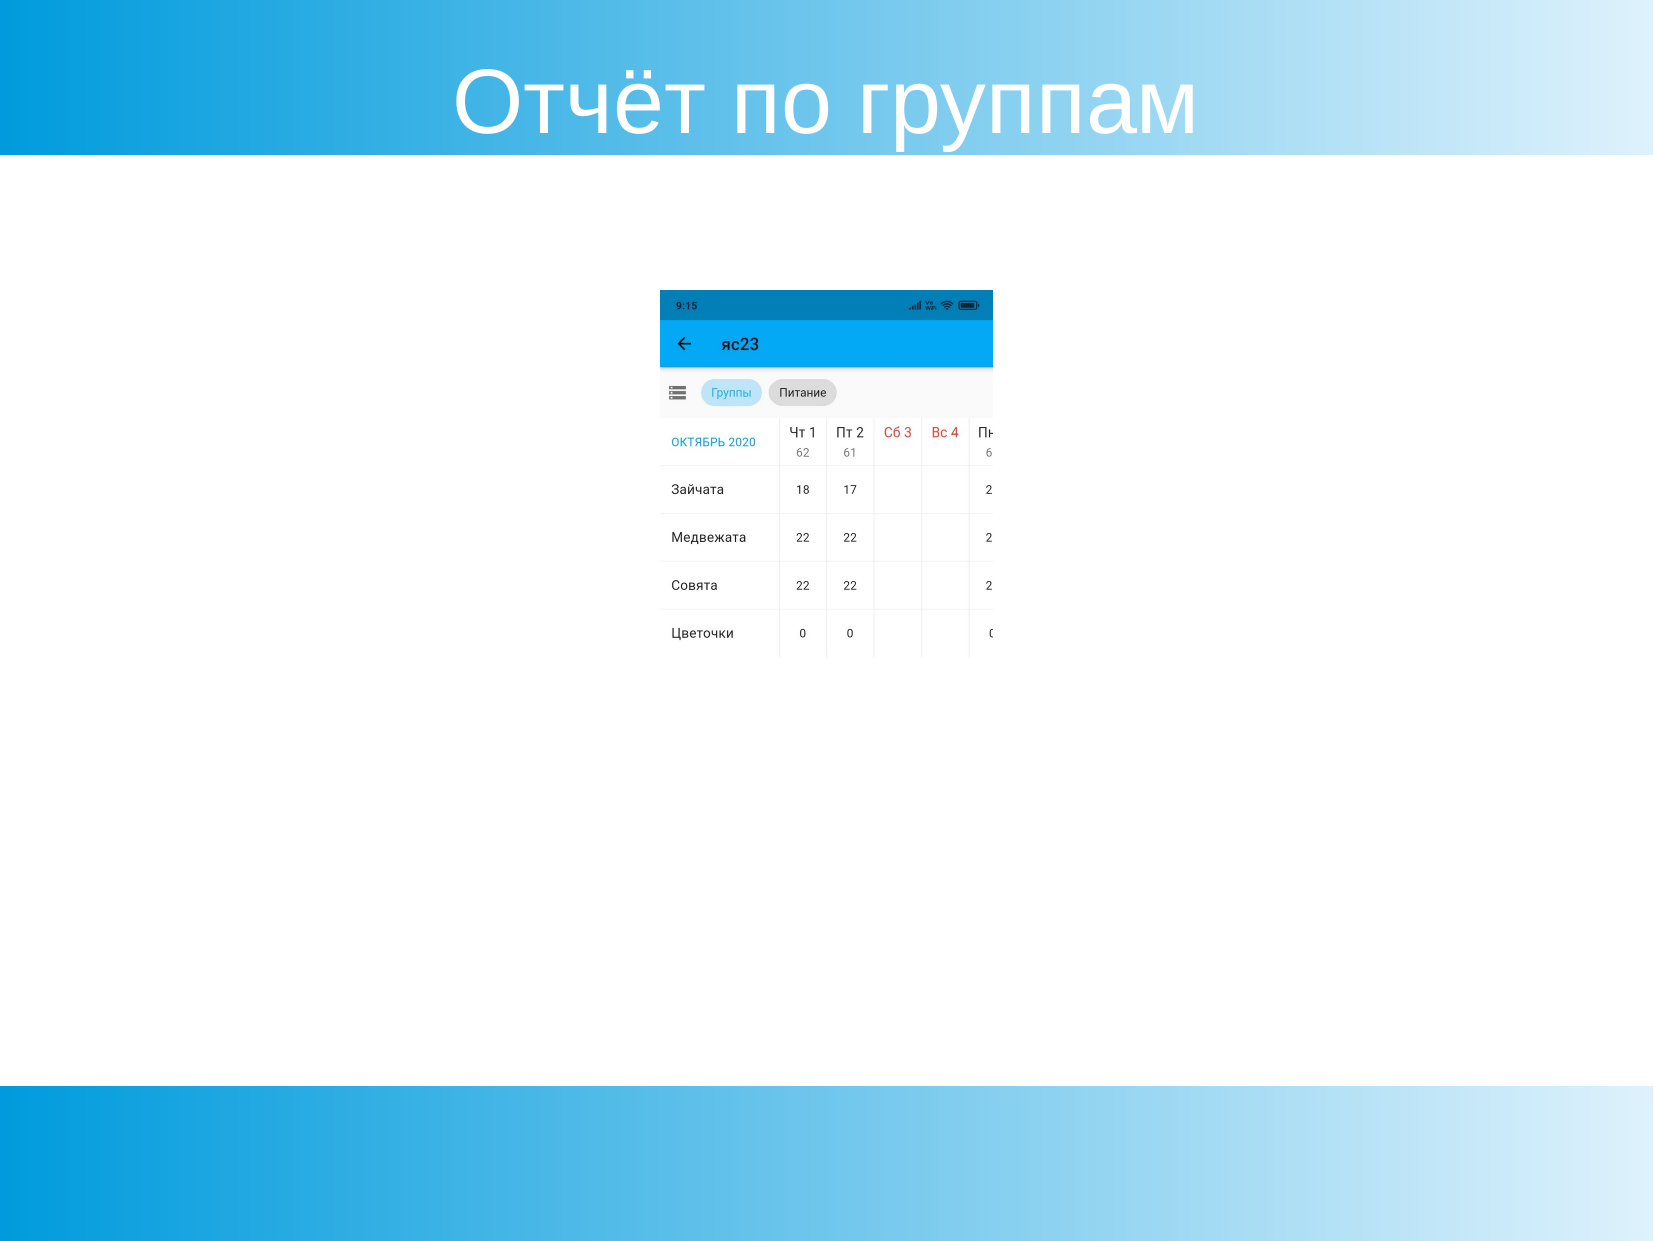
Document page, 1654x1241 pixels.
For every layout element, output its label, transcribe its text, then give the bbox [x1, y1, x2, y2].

picture [723, 342, 729, 349]
picture [660, 368, 993, 1010]
title Отчёт по группам [82, 49, 1571, 155]
picture [679, 341, 690, 349]
